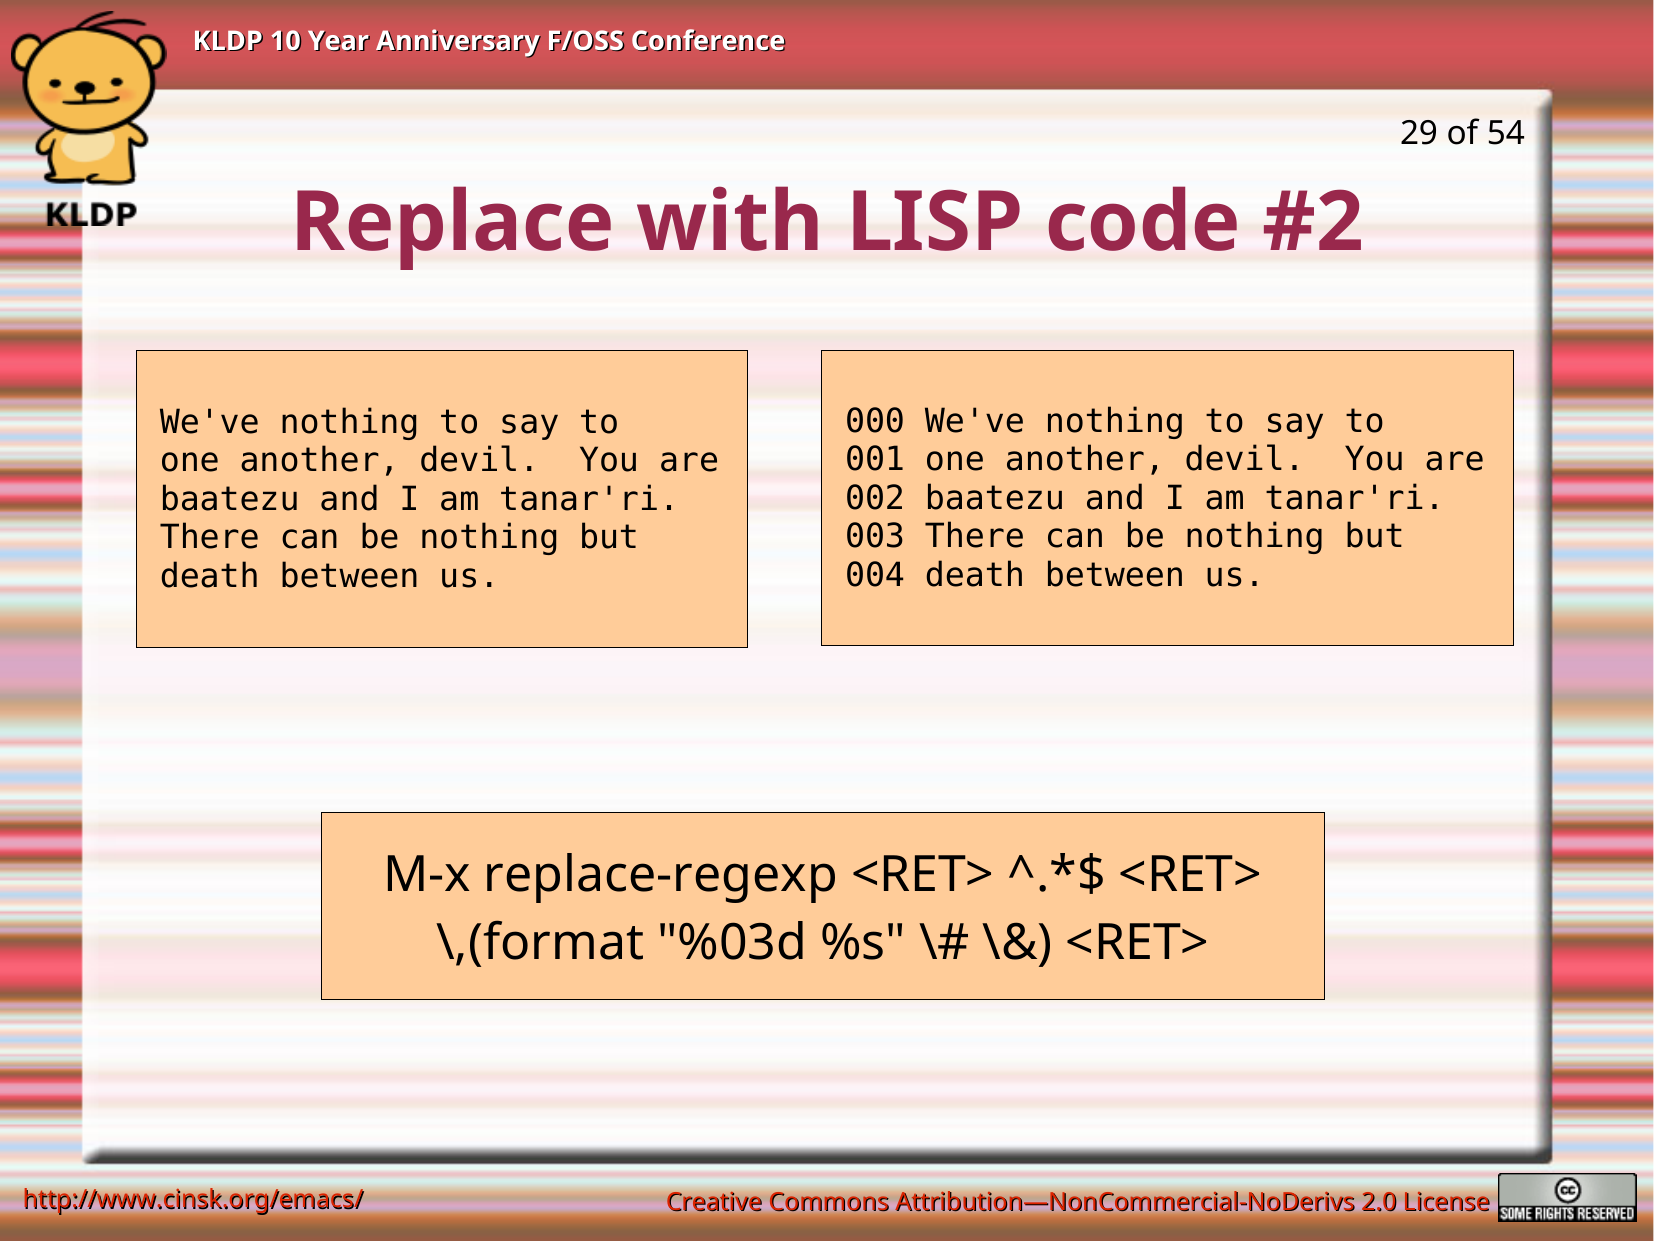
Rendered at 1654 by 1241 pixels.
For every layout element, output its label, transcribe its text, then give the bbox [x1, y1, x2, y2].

text_box 000 We've nothing to say to 001 one another, devil. You are 002 baatezu and I am tanar'ri. 003 There can be nothing but 004 death between us. [821, 350, 1514, 646]
picture [0, 0, 1654, 1241]
text_box M-x replace-regexp <RET> ^.*$ <RET> \,(format "%03d %s" \# \&) <RET> [321, 812, 1325, 1000]
title Replace with LISP code #2 [121, 114, 1534, 322]
text_box We've nothing to say to one another, devil. You are baatezu and I am tanar'ri. There can be nothing but death between us. [136, 350, 748, 648]
